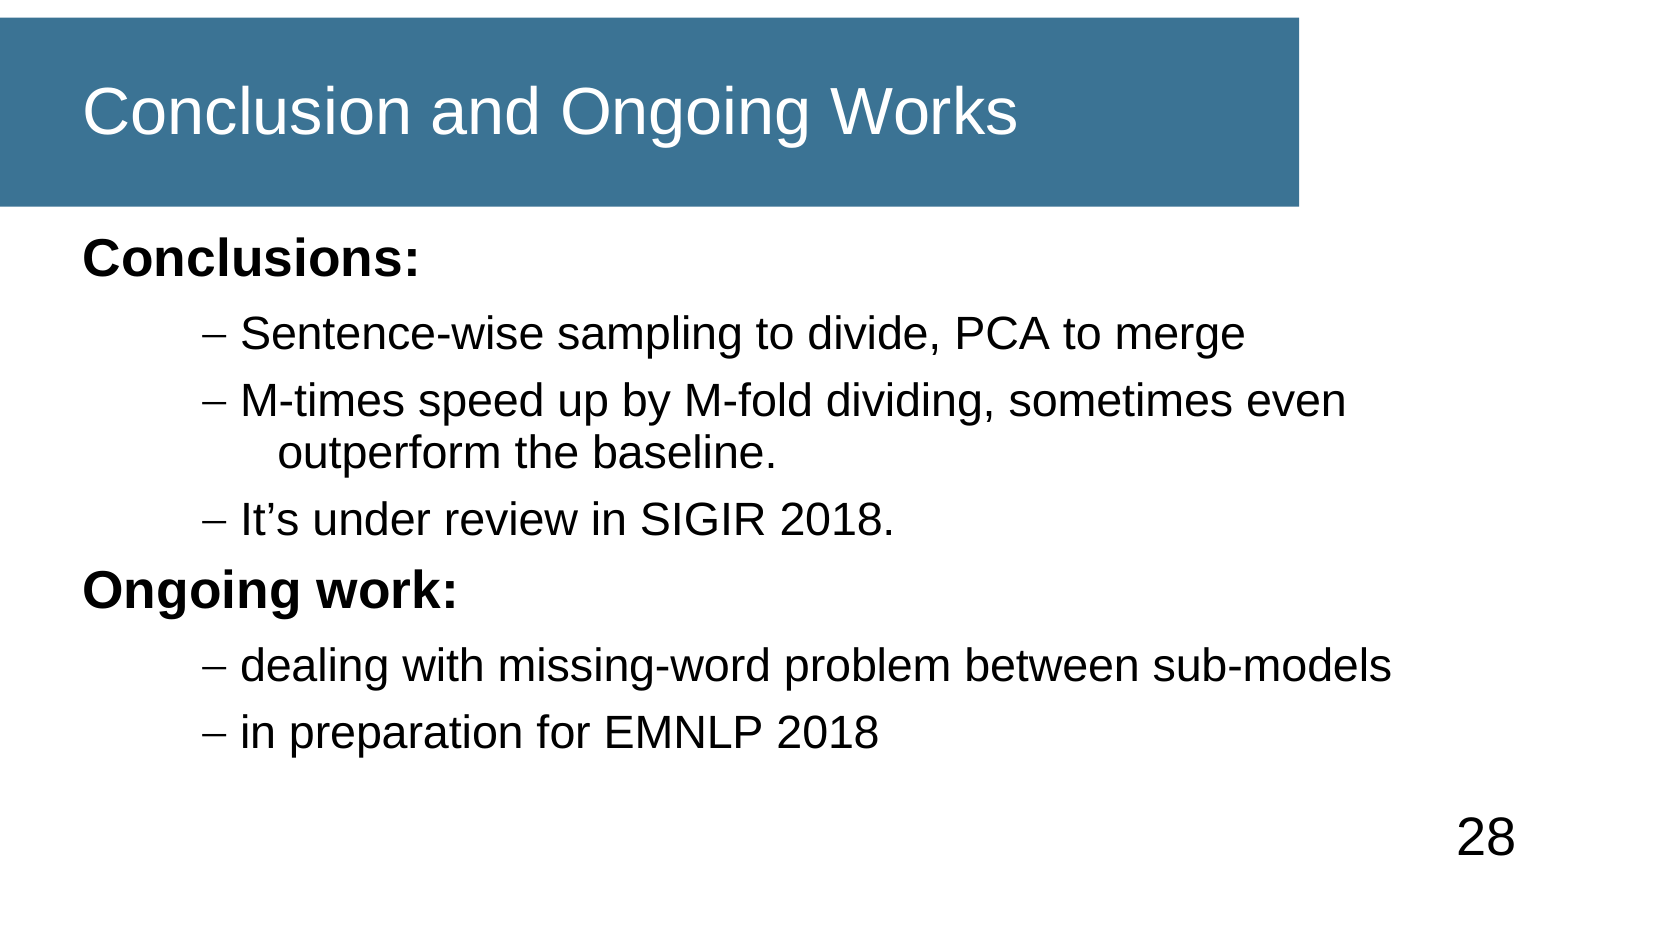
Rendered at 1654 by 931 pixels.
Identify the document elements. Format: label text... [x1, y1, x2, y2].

title Conclusion and Ongoing Works [82, 35, 1234, 189]
list Conclusions: Sentence-wise sampling to divide, PCA to merge M-times speed up by M-fold dividing, sometimes even outperform the baseline. It’s under review in SIGIR 2018. Ongoing work: dealing with missing-word problem between sub-models in preparation for EMNLP 2018 [82, 224, 1571, 764]
